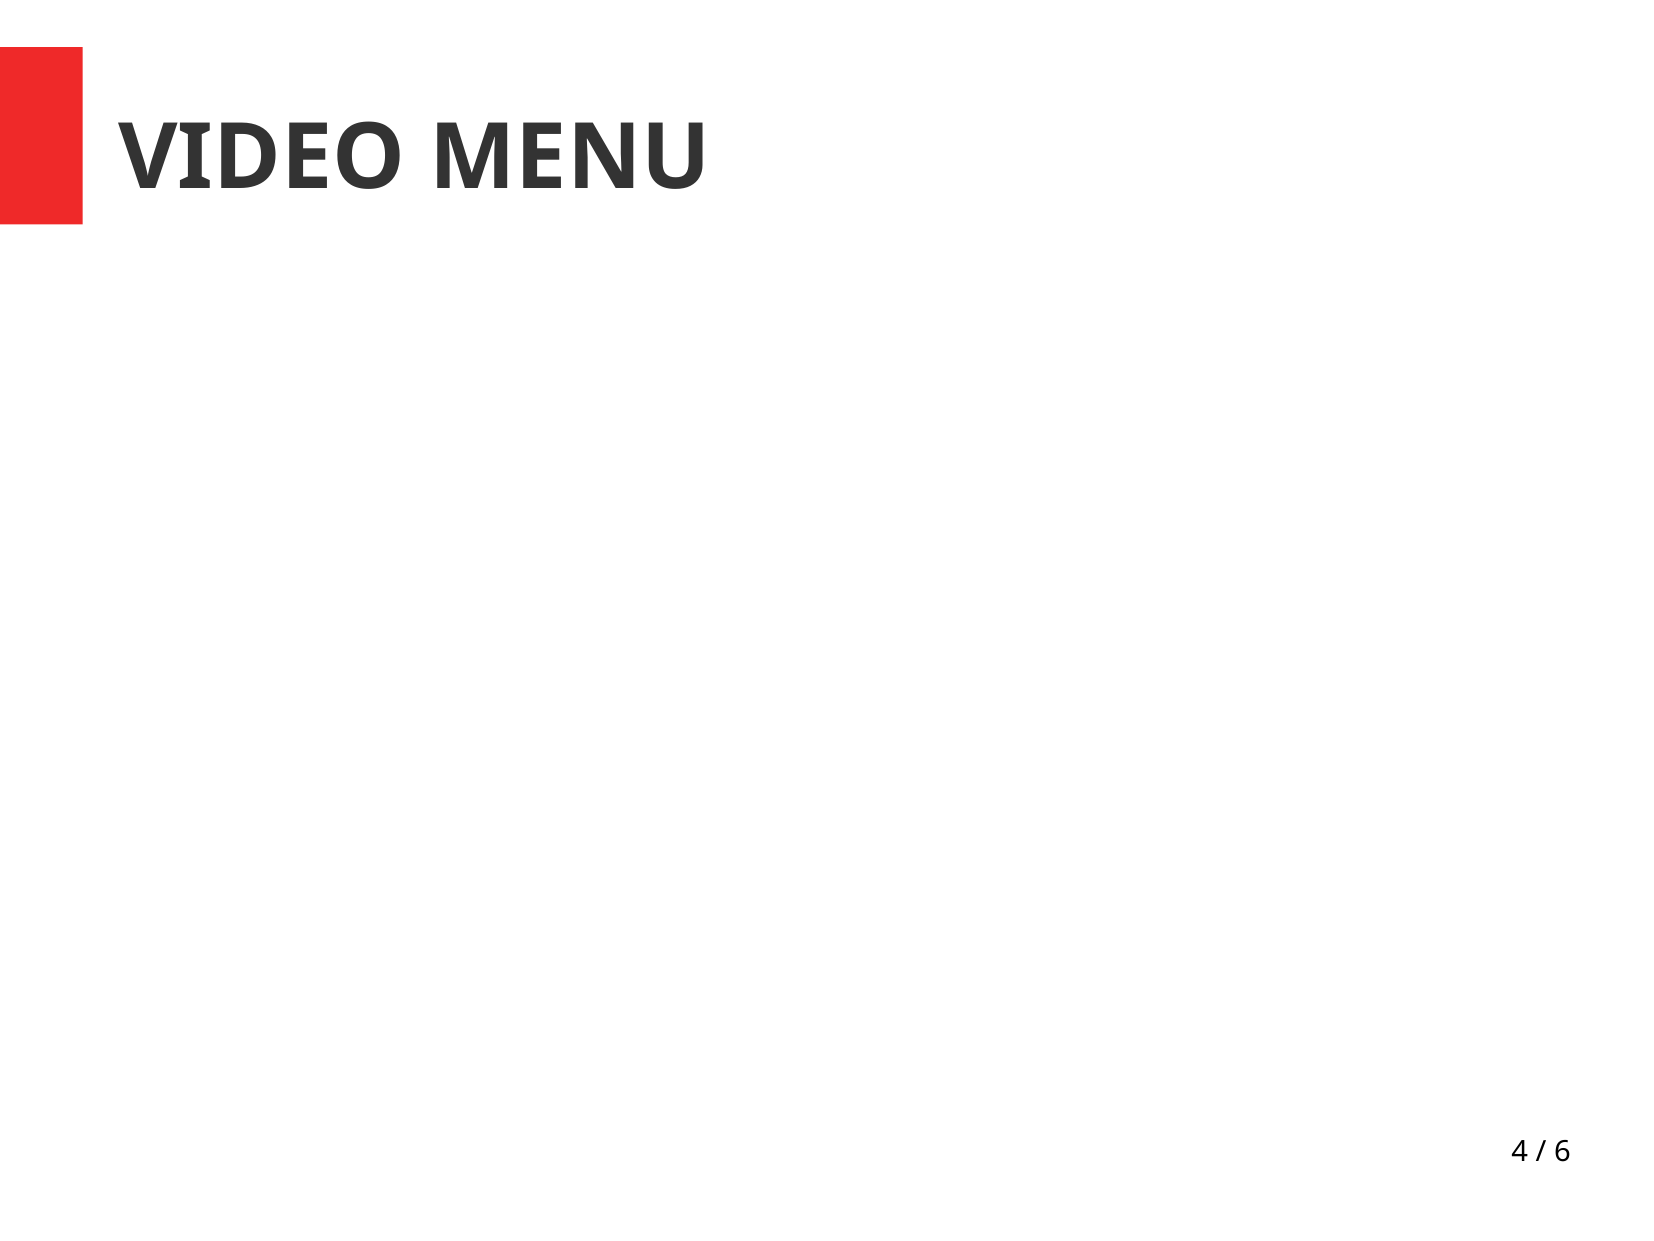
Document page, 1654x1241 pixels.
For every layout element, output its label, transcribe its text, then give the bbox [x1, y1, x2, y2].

title VIDEO MENU [118, 49, 1571, 257]
